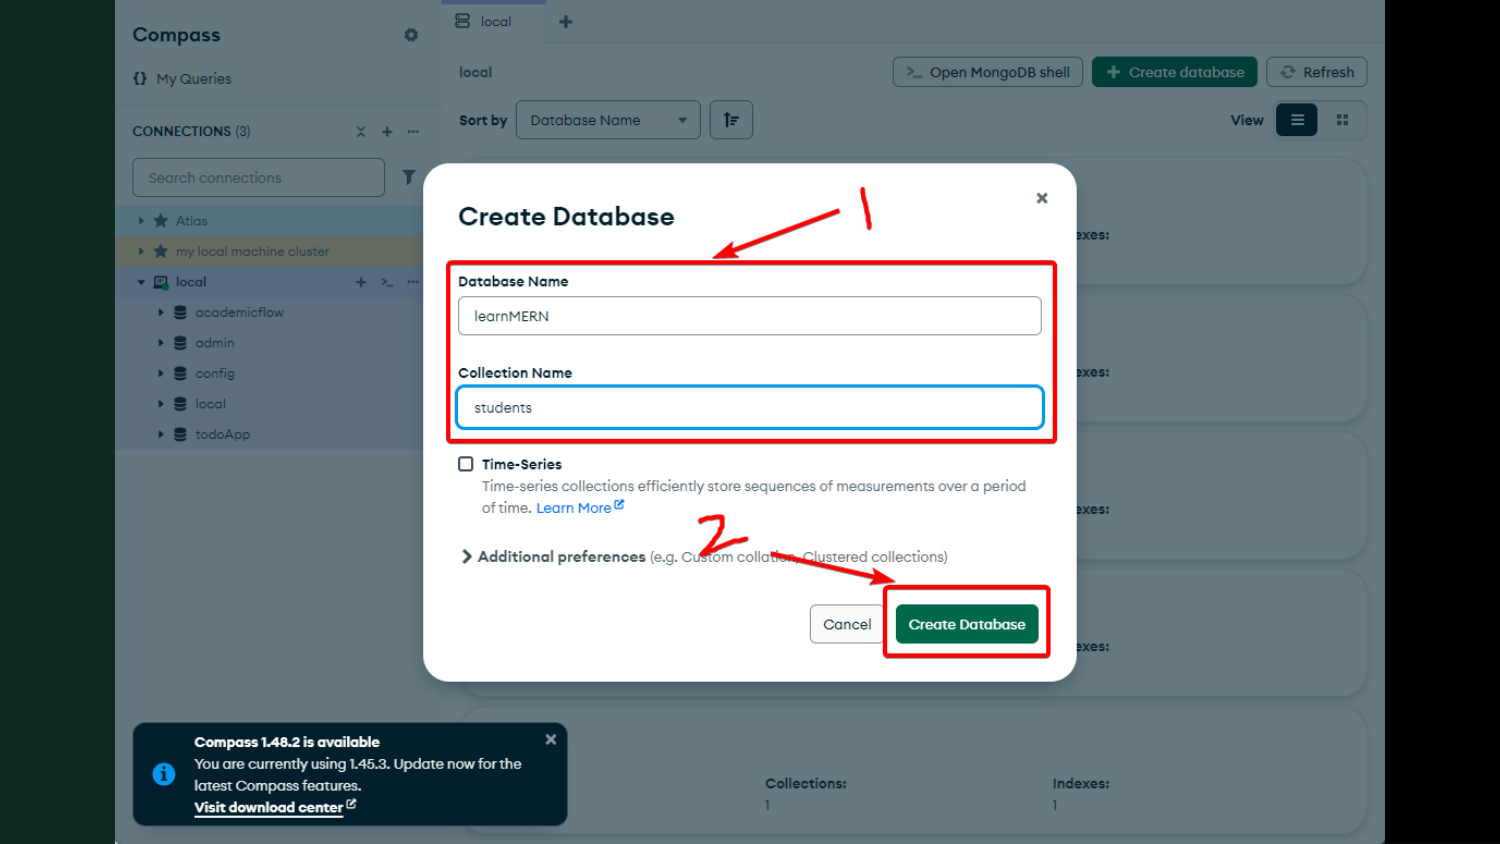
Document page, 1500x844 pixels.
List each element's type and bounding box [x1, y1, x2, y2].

picture [115, 0, 1385, 844]
